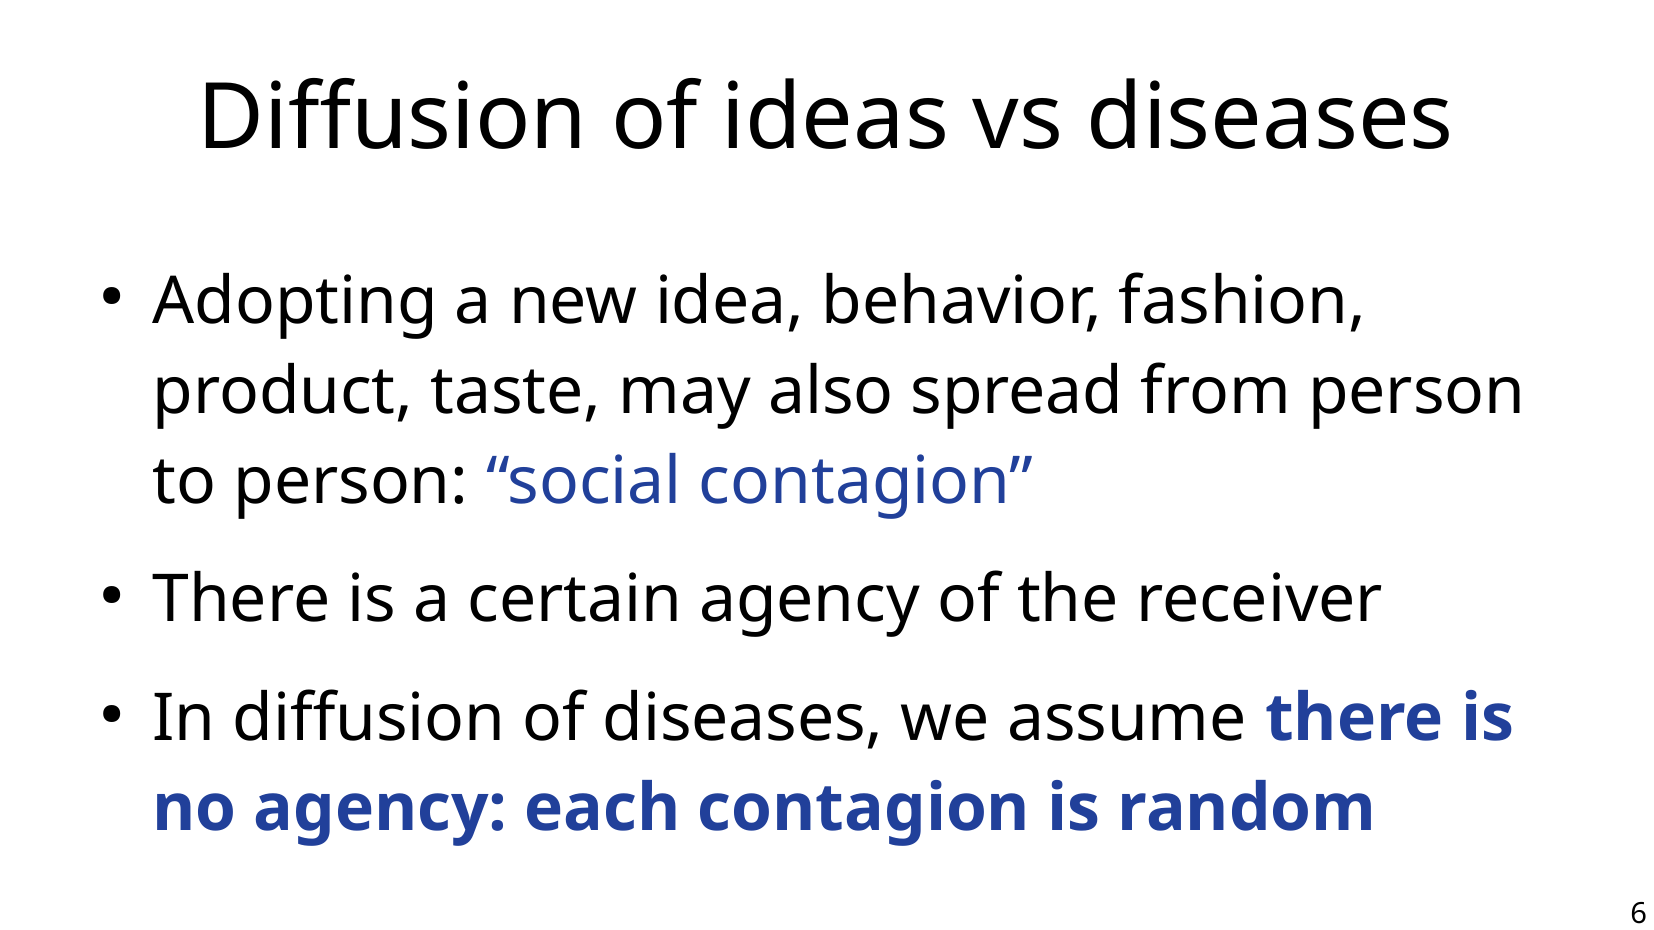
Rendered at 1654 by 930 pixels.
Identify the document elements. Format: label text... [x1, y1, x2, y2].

list Adopting a new idea, behavior, fashion, product, taste, may also spread from person to person: “social contagion” There is a certain agency of the receiver In diffusion of diseases, we assume there is no agency: each contagion is random [82, 252, 1571, 856]
title Diffusion of ideas vs diseases [82, 1, 1571, 225]
